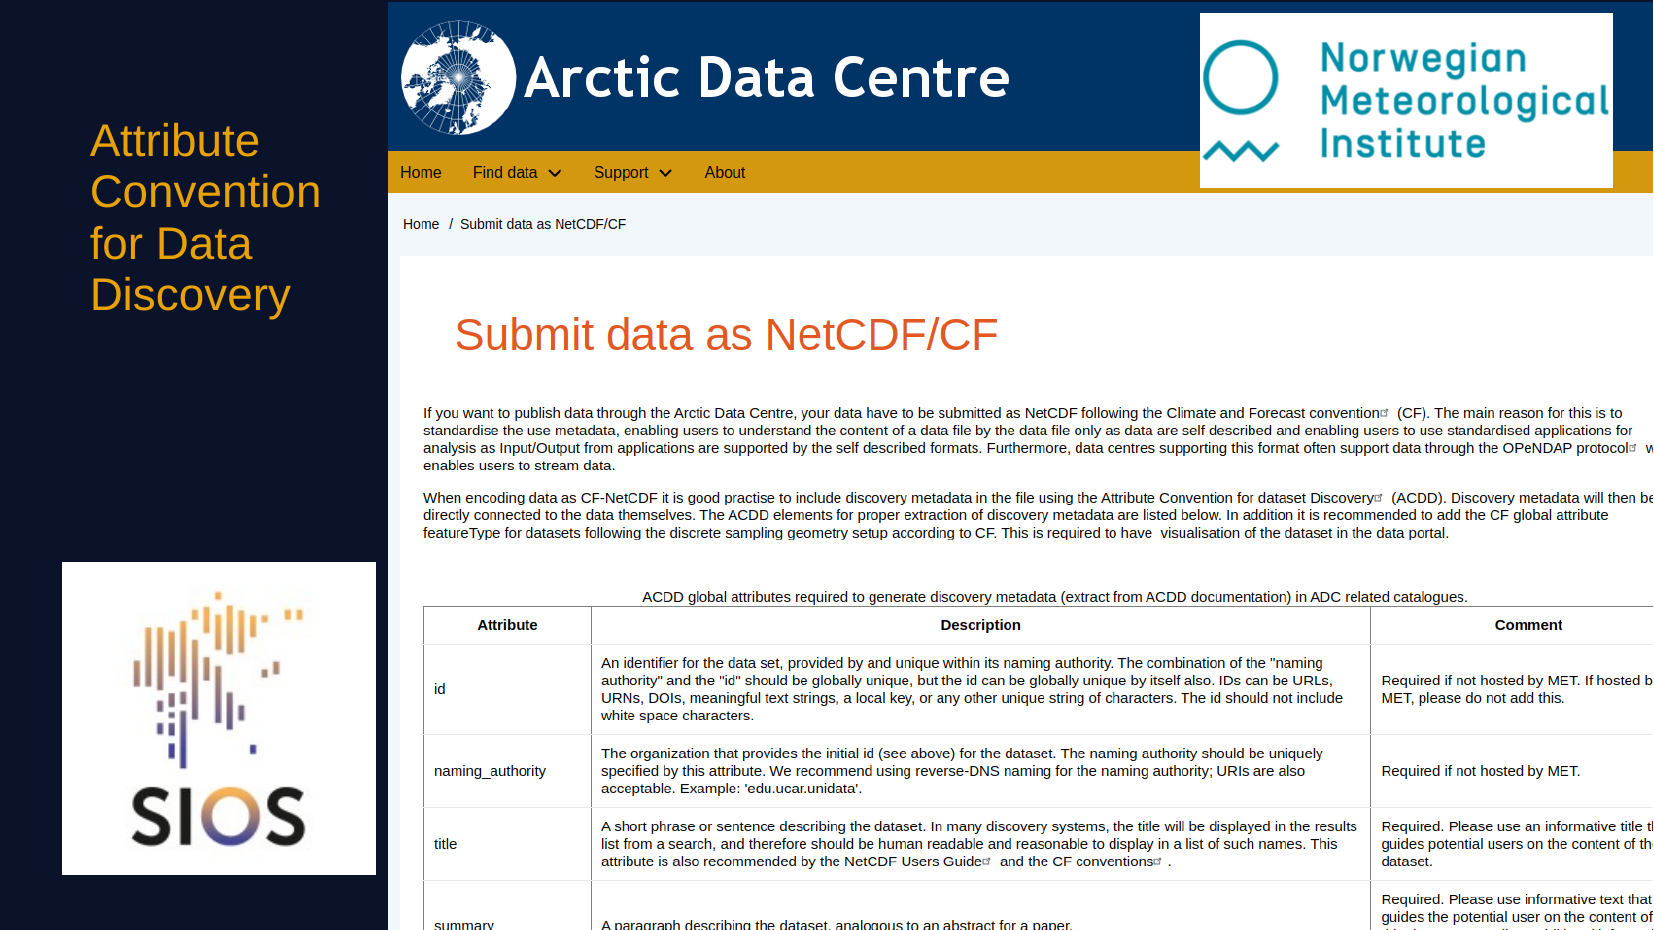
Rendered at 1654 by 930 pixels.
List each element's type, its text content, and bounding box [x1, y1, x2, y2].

picture [62, 562, 376, 875]
picture [388, 2, 1653, 930]
text_box Attribute Convention for Data Discovery [75, 107, 376, 450]
